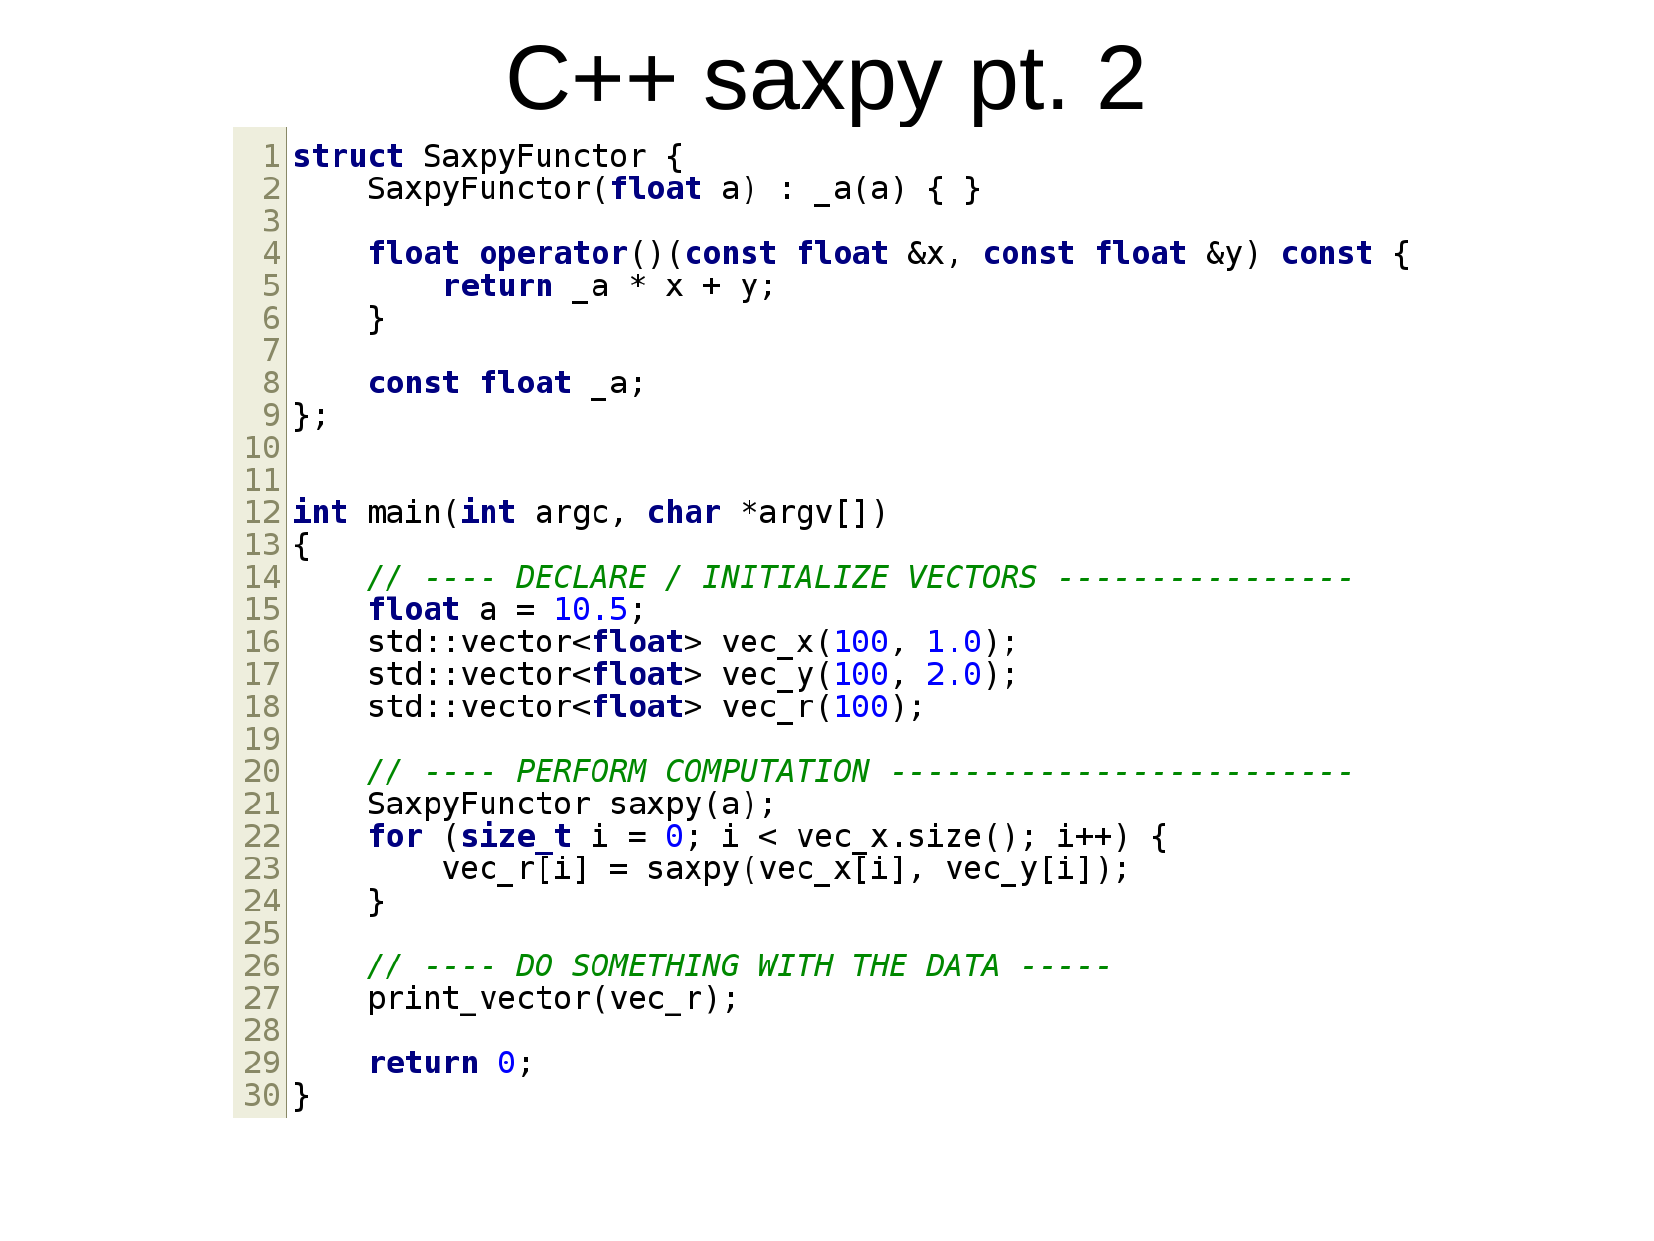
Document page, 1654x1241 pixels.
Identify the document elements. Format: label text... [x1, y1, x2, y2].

picture [233, 127, 1420, 1118]
title C++ saxpy pt. 2 [82, 19, 1571, 136]
